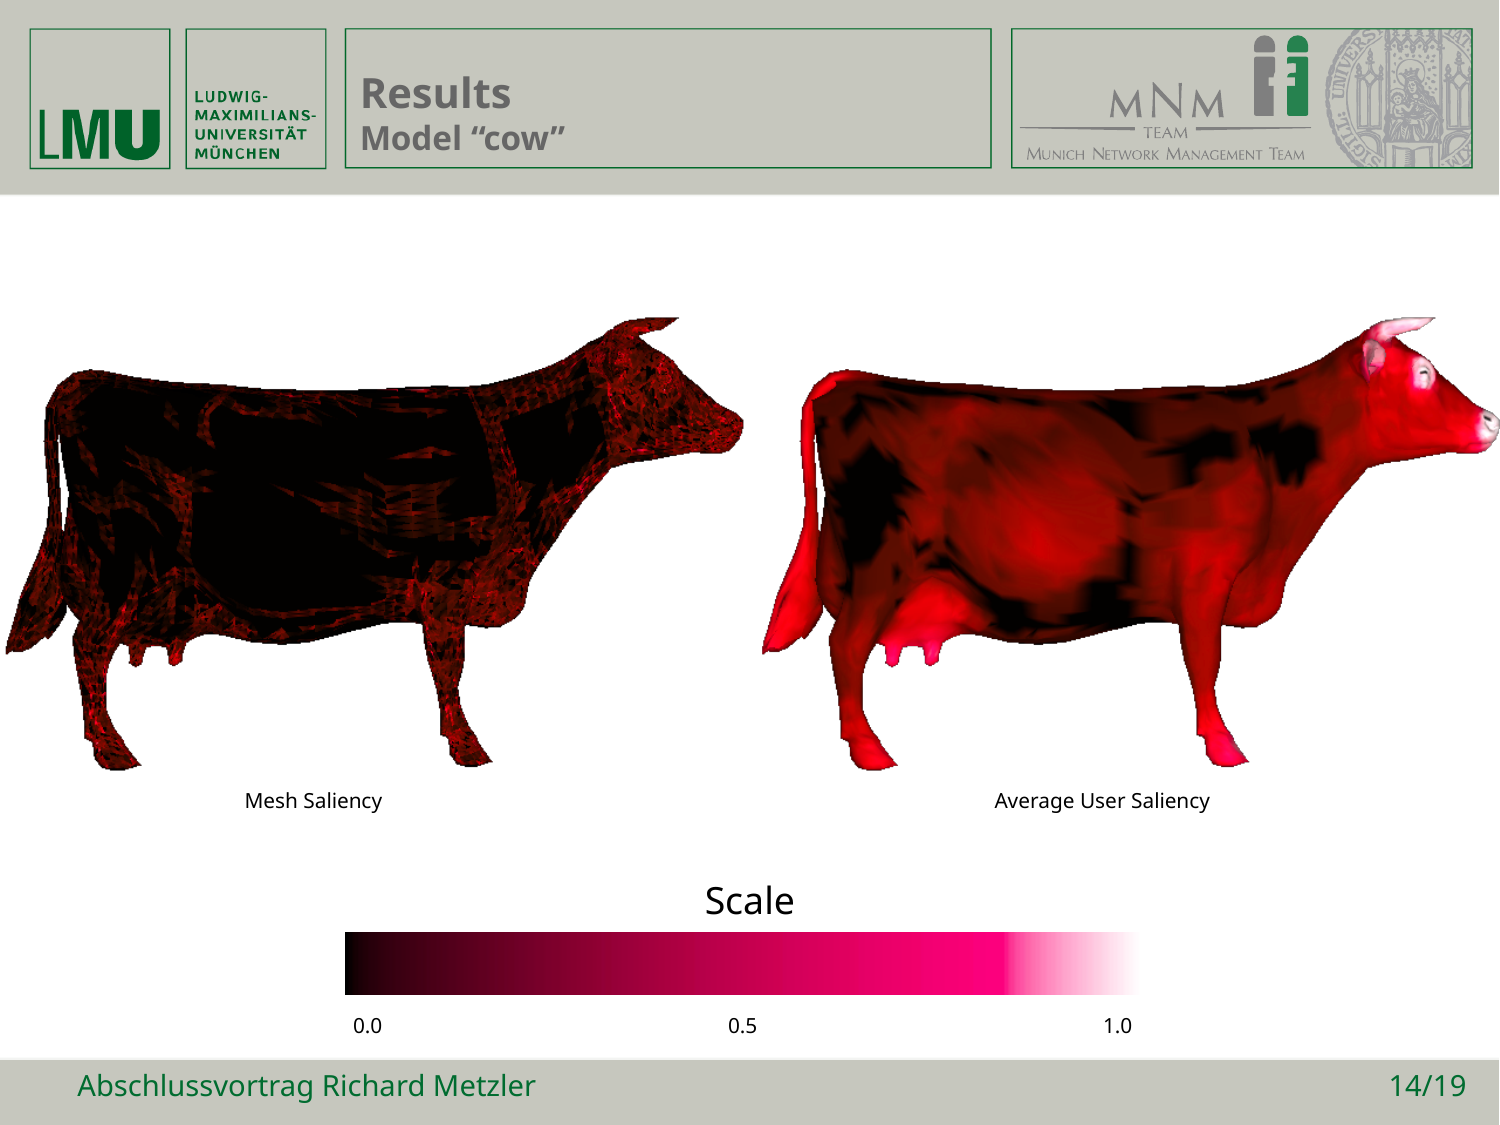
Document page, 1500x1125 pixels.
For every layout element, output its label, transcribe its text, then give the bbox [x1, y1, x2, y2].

picture [0, 0, 1499, 196]
text_box 14/19 [1320, 1059, 1482, 1107]
text_box Scale [345, 870, 1156, 933]
text_box 0.0 0.5 1.0 [255, 1005, 1231, 1051]
picture [0, 314, 1500, 773]
picture [0, 1058, 1499, 1125]
picture [345, 933, 1141, 995]
text_box Results Model “cow” [345, 59, 986, 165]
text_box Mesh Saliency Average User Saliency [30, 780, 1425, 826]
text_box Abschlussvortrag Richard Metzler [62, 1059, 1245, 1107]
